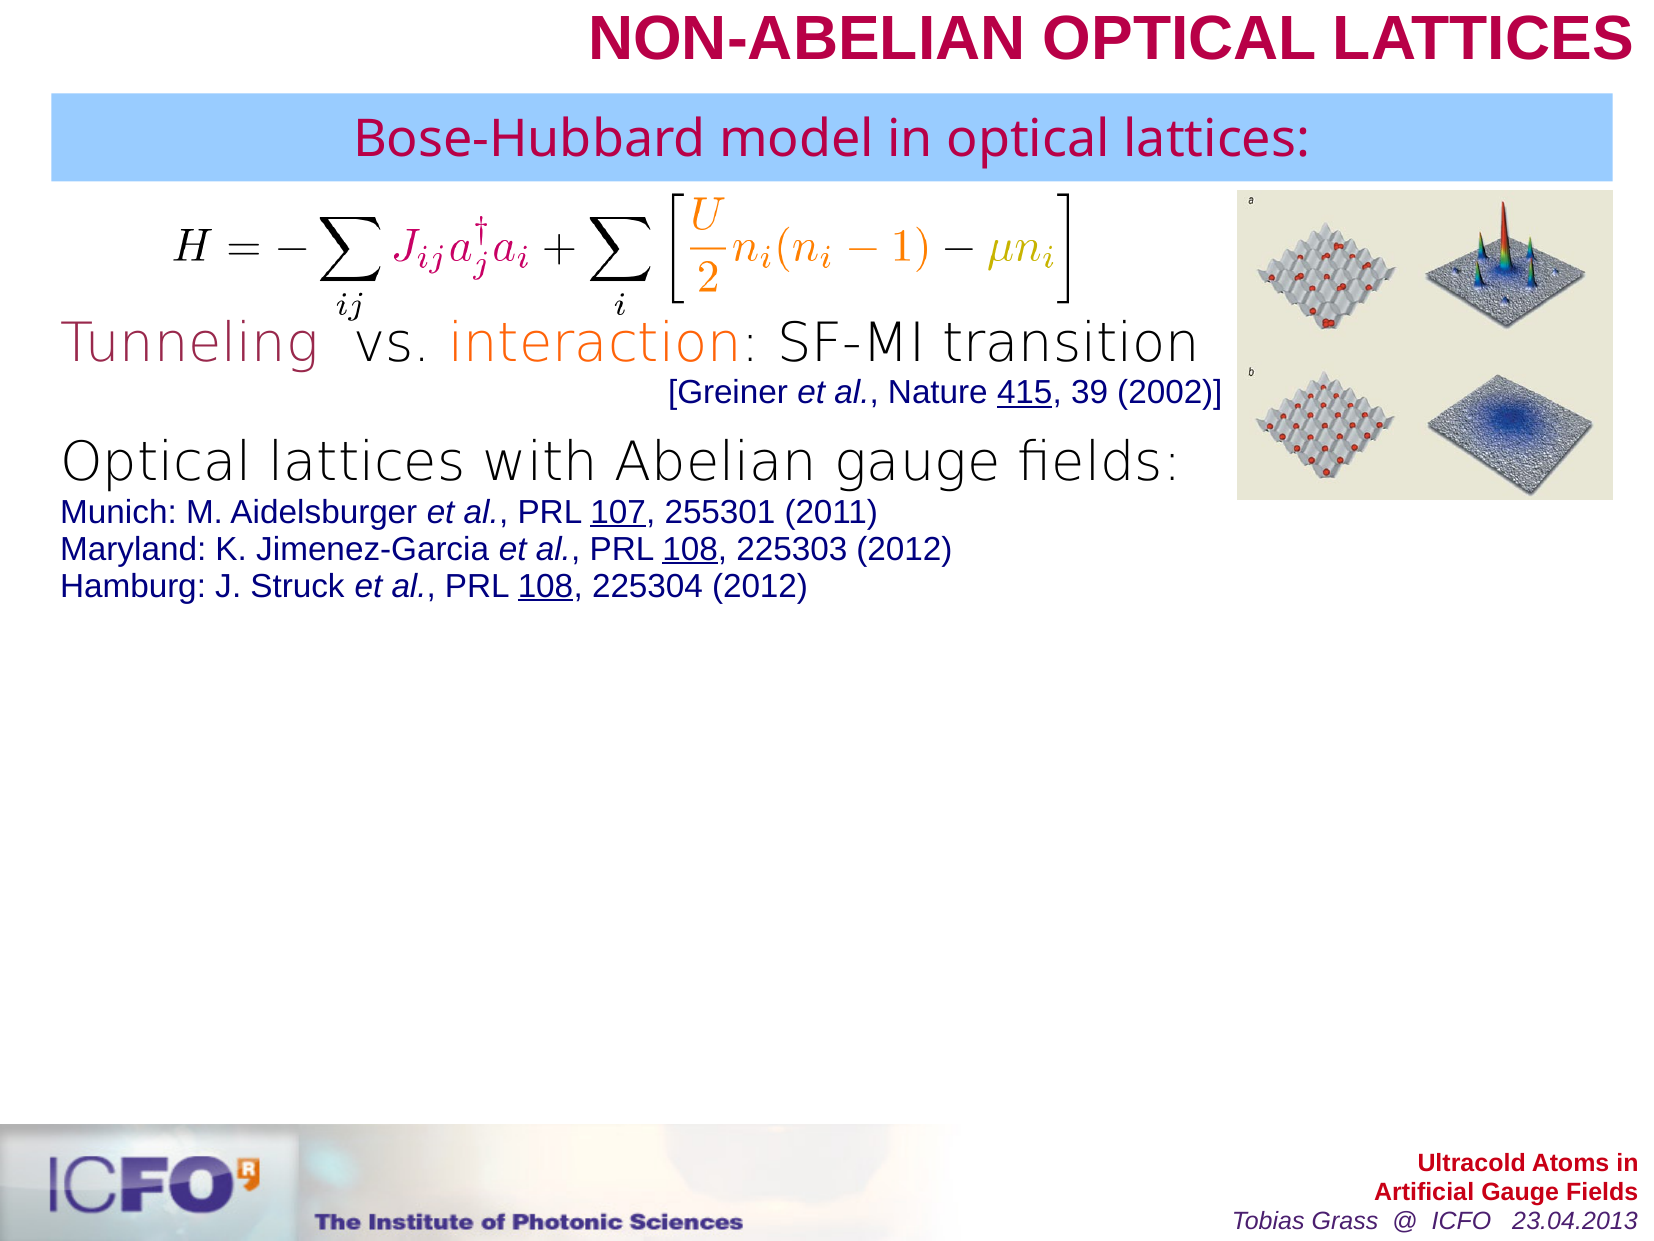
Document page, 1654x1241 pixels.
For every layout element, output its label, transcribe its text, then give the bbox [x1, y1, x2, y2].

text_box Bose-Hubbard model in optical lattices: [51, 93, 1613, 182]
text_box Tunneling vs. interaction: SF-MI transition [Greiner et al., Nature 415, 39 (2002)] Optical lattices with Abelian gauge fields: Munich: M. Aidelsburger et al., PRL 107, 255301 (2011) Maryland: K. Jimenez-Garcia et al., PRL 108, 225303 (2012) Hamburg: J. Struck et al., PRL 108, 225304 (2012) [45, 303, 1589, 675]
picture [1237, 190, 1613, 500]
picture [0, 1124, 976, 1241]
text_box Ultracold Atoms in Artificial Gauge Fields Tobias Grass @ ICFO 23.04.2013 [712, 1138, 1654, 1241]
picture [173, 193, 1069, 303]
text_box NON-ABELIAN OPTICAL LATTICES [0, 0, 1651, 80]
